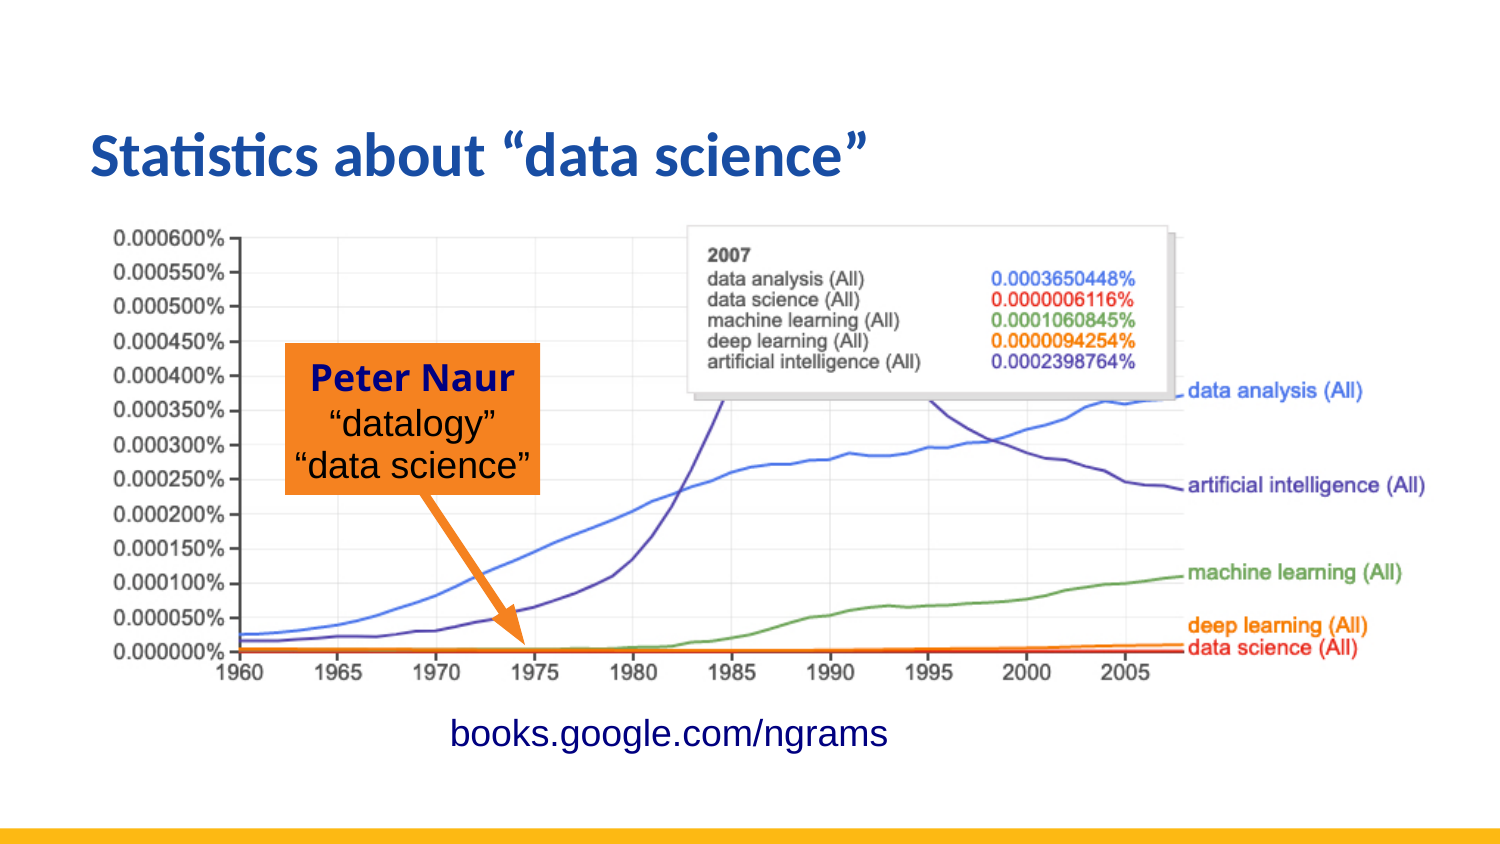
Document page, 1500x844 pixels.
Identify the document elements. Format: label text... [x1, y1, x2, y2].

text_box books.google.com/ngrams [435, 705, 1027, 762]
text_box Peter Naur “datalogy” “data science” [285, 343, 541, 495]
title Statistics about “data science” [75, 0, 1425, 197]
picture [90, 209, 1460, 692]
